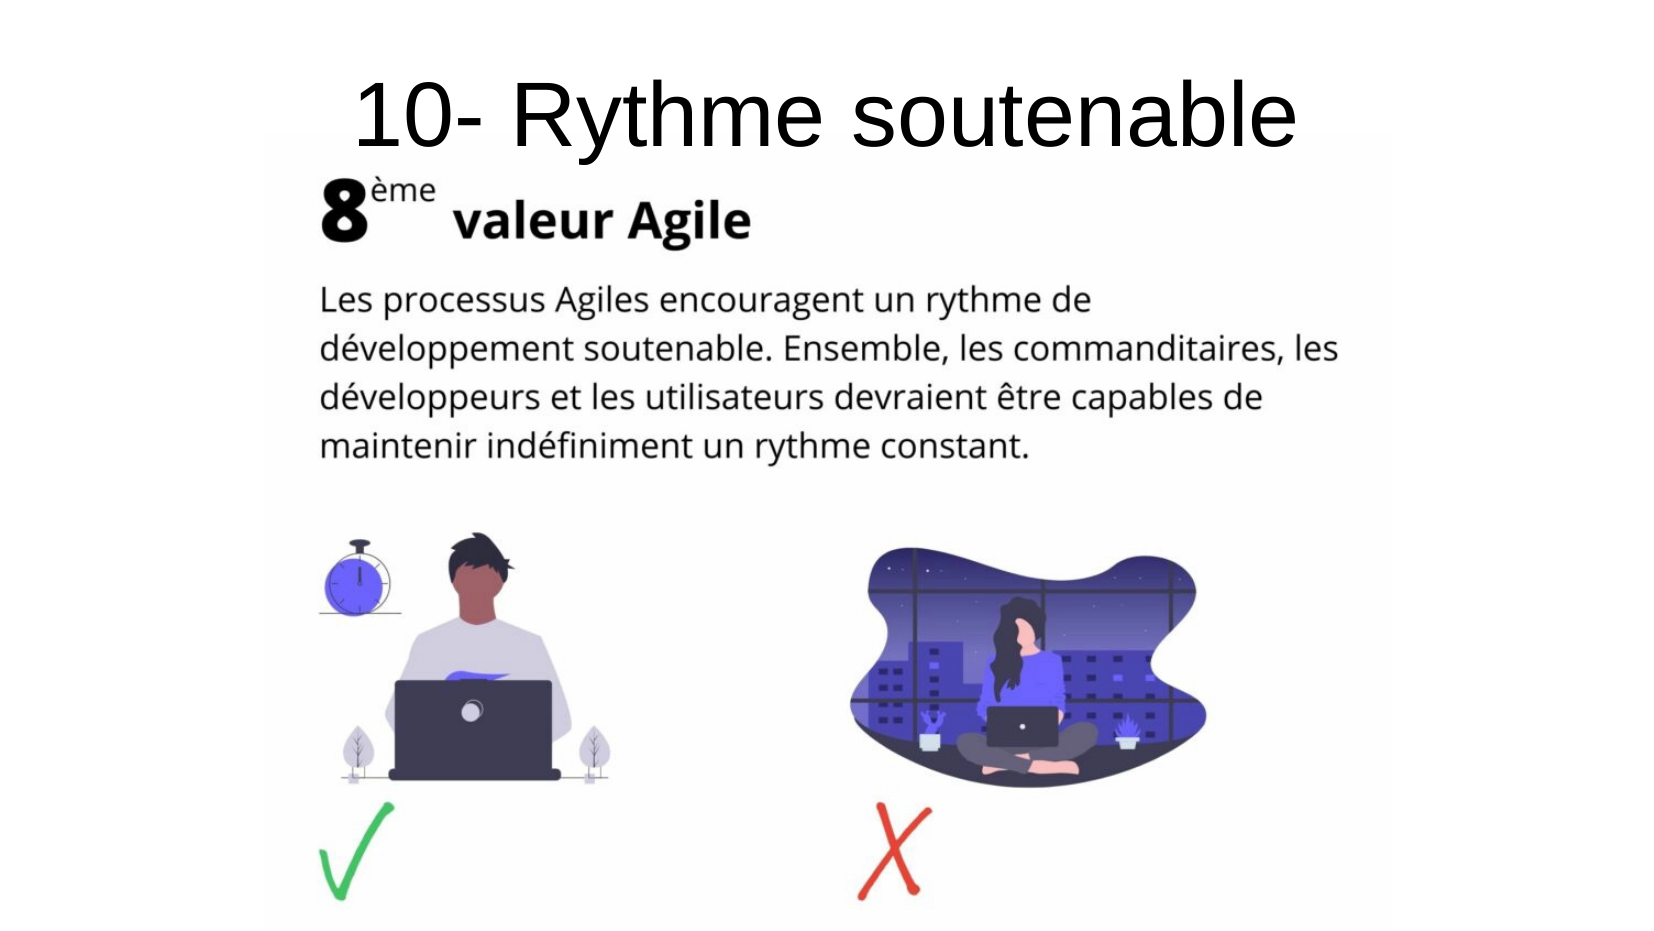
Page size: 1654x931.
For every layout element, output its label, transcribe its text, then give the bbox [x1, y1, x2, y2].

title 10- Rythme soutenable [82, 37, 1571, 193]
picture [265, 193, 1391, 931]
